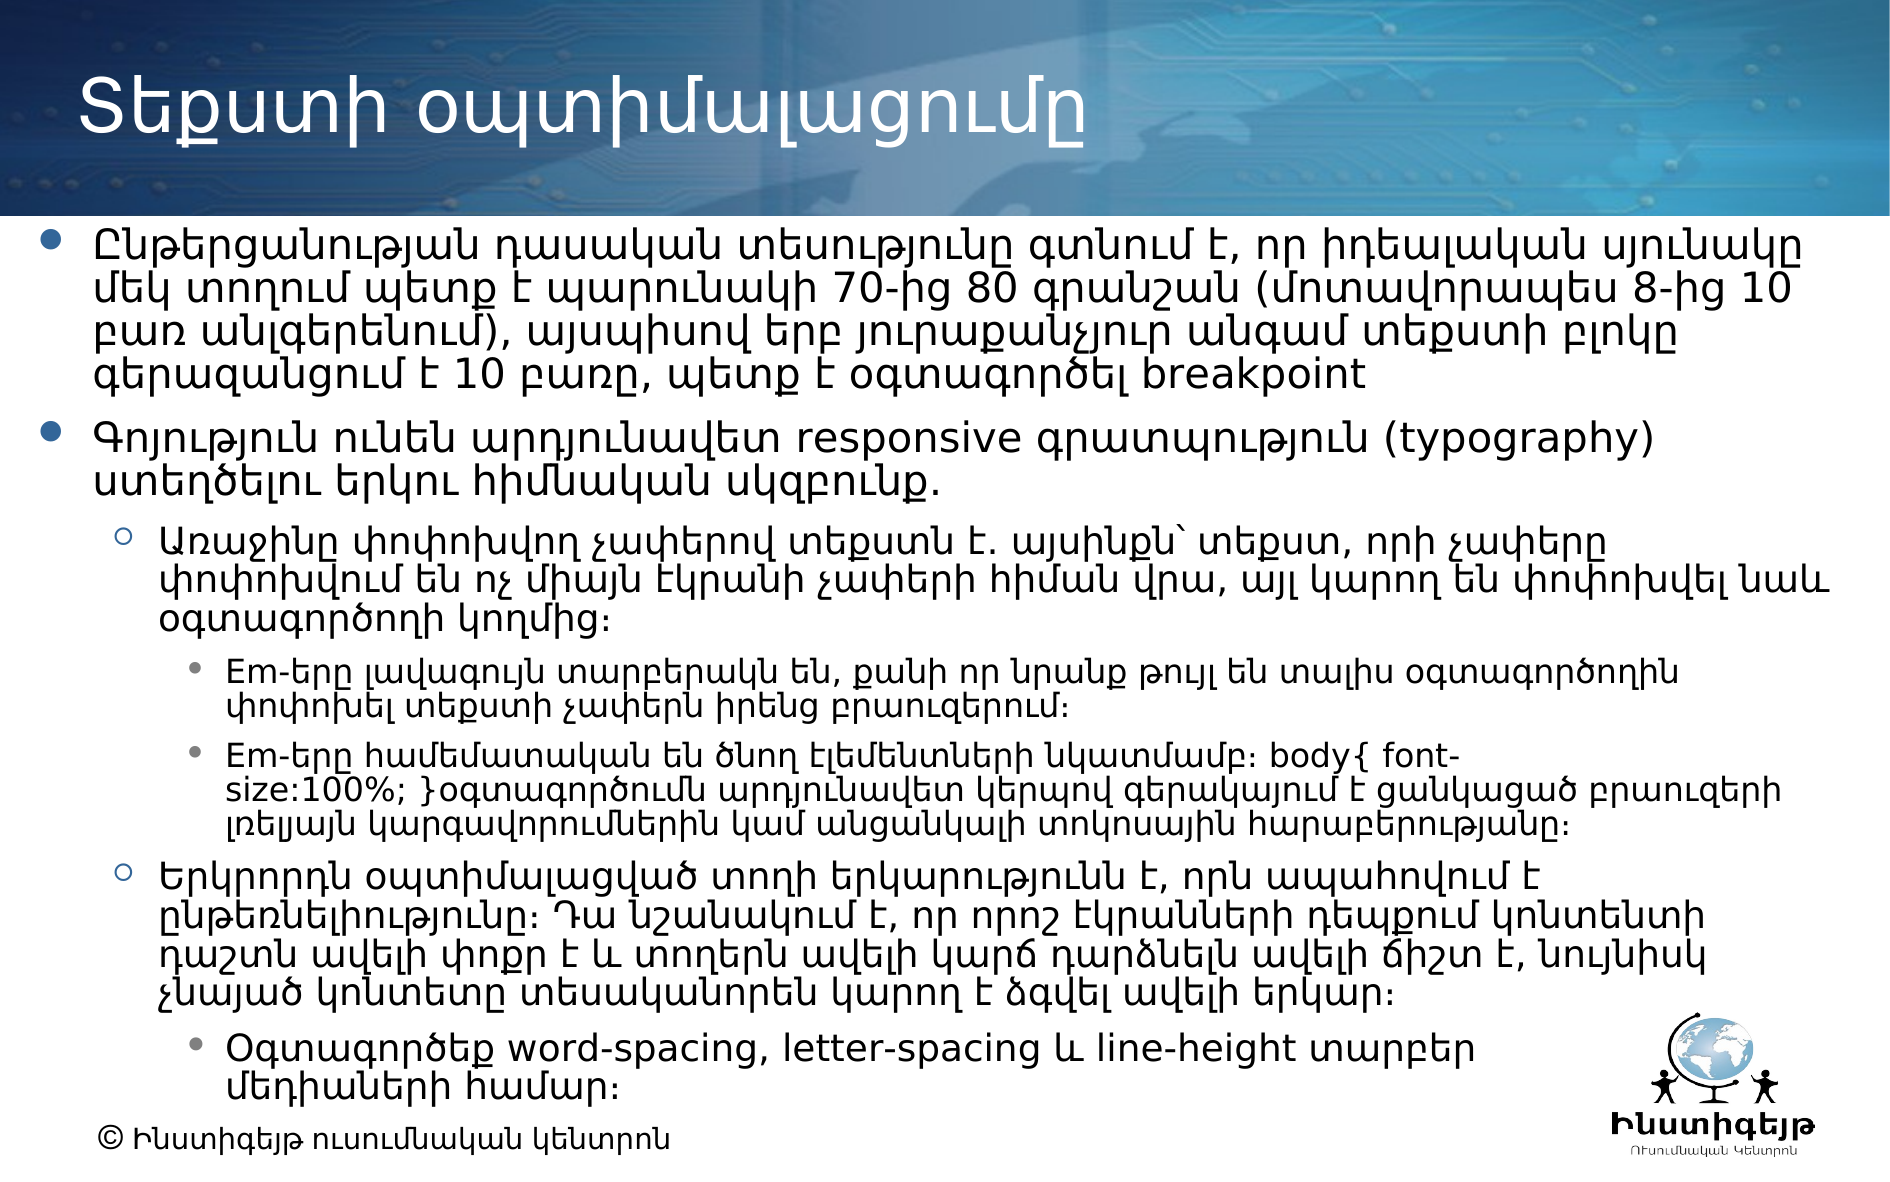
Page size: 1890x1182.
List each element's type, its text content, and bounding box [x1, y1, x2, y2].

text_box Տեքստի օպտիմալացումը [75, 82, 1890, 88]
picture [1612, 1012, 1815, 1157]
picture [0, 0, 1890, 216]
list Ընթերցանության դասական տեսությունը գտնում է, որ իդեալական սյունակը մեկ տողում պետք է պարունակի 70-ից 80 գրանշան (մոտավորապես 8-ից 10 բառ անլգերենում), այսպիսով երբ յուրաքանչյուր անգամ տեքստի բլոկը գերազանցում է 10 բառը, պետք է օգտագործել breakpoint Գոյություն ունեն արդյունավետ responsive գրատպություն (typography) ստեղծելու երկու հիմնական սկզբունք․ Առաջինը փոփոխվող չափերով տեքստն է․ այսինքն՝ տեքստ, որի չափերը փոփոխվում են ոչ միայն էկրանի չափերի հիման վրա, այլ կարող են փոփոխվել նաև օգտագործողի կողմից։ Em-երը լավագույն տարբերակն են, քանի որ նրանք թույլ են տալիս օգտագործողին փոփոխել տեքստի չափերն իրենց բրաուզերում։ Em-երը համեմատական են ծնող էլեմենտների նկատմամբ։ body{ font-size:100%; }օգտագործումն արդյունավետ կերպով գերակայում է ցանկացած բրաուզերի լռելյայն կարգավորումներին կամ անցանկալի տոկոսային հարաբերությանը։ Երկրորդն օպտիմալացված տողի երկարությունն է, որն ապահովում է ընթեռնելիությունը։ Դա նշանակում է, որ որոշ էկրանների դեպքում կոնտենտի դաշտն ավելի փոքր է և տողերն ավելի կարճ դարձնելն ավելի ճիշտ է, նույնիսկ չնայած կոնտետը տեսականորեն կարող է ձգվել ավելի երկար։ Օգտագործեք word-spacing, letter-spacing և line-height տարբեր մեդիաների համար։ [37, 224, 1838, 257]
